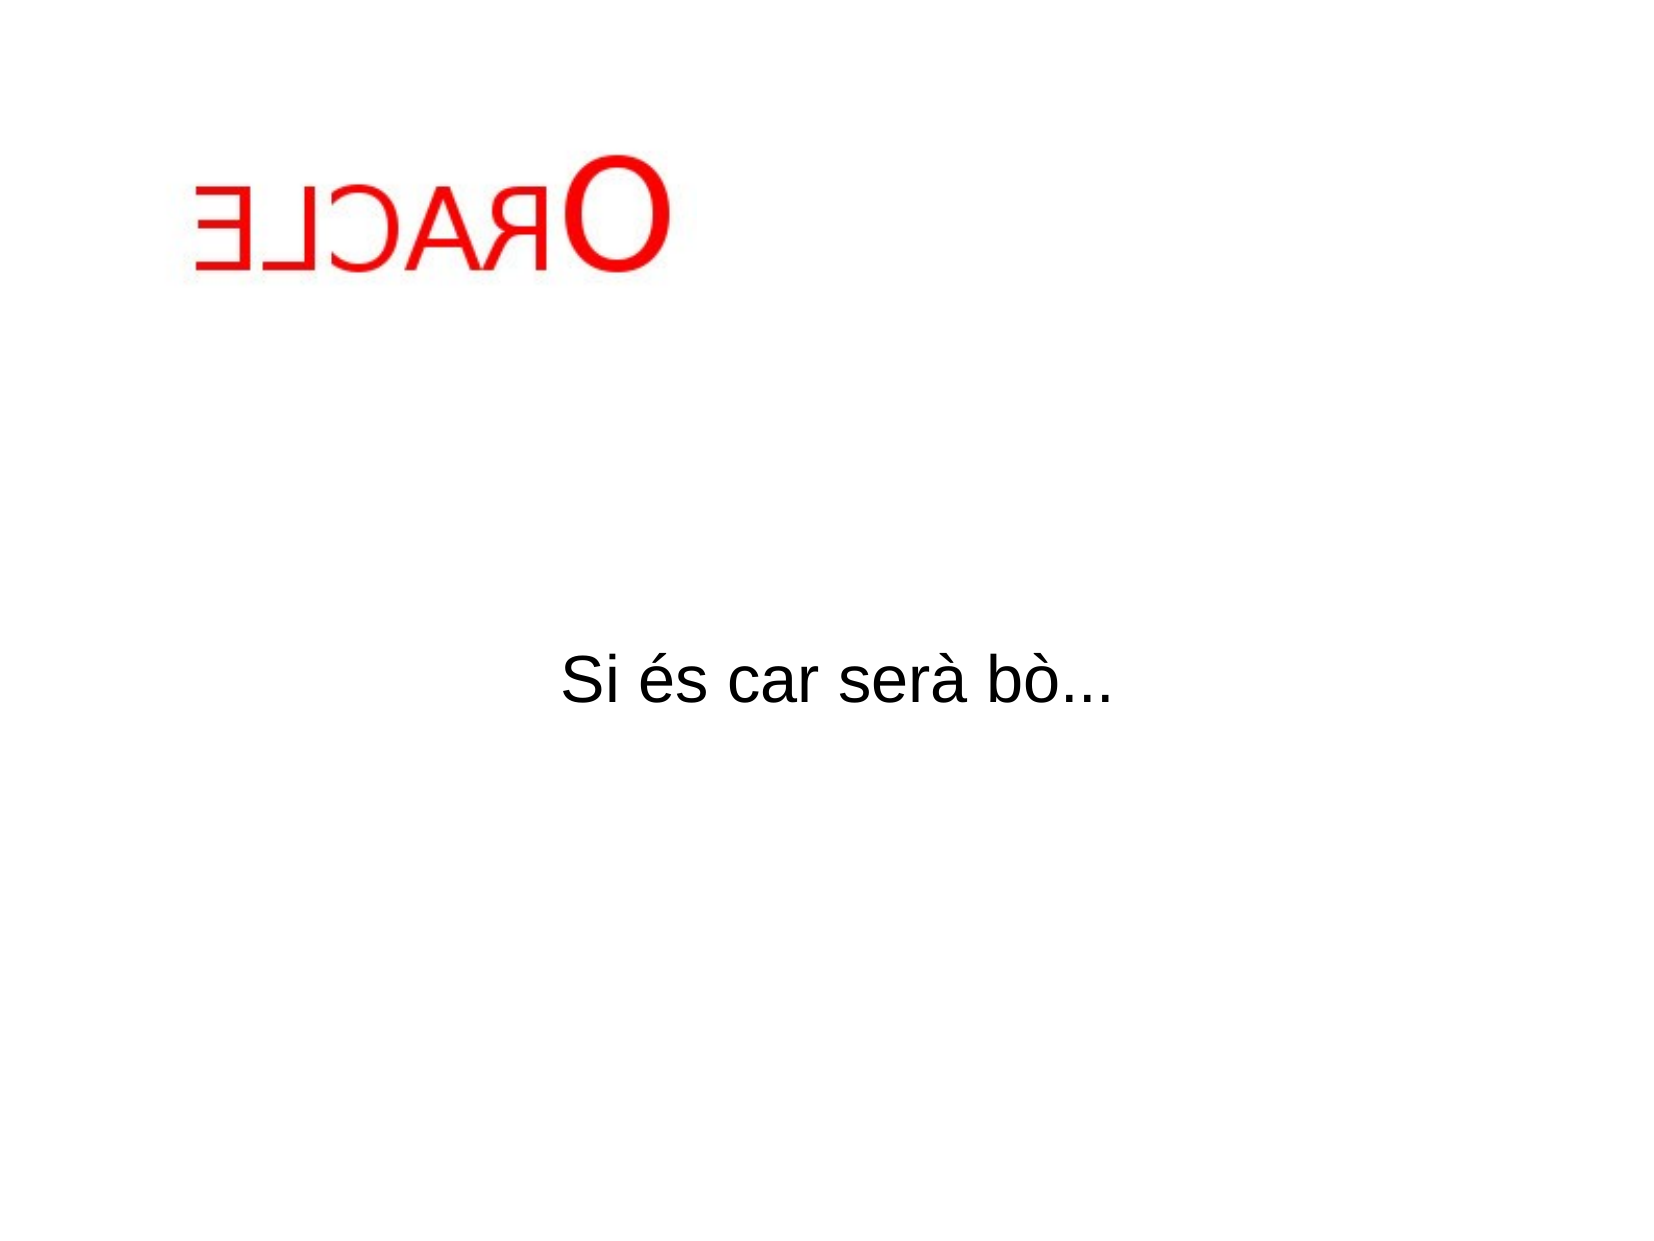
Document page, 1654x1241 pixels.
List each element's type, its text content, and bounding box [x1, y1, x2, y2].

picture [134, 118, 697, 236]
text_box Si és car serà bò... [94, 236, 1583, 1197]
